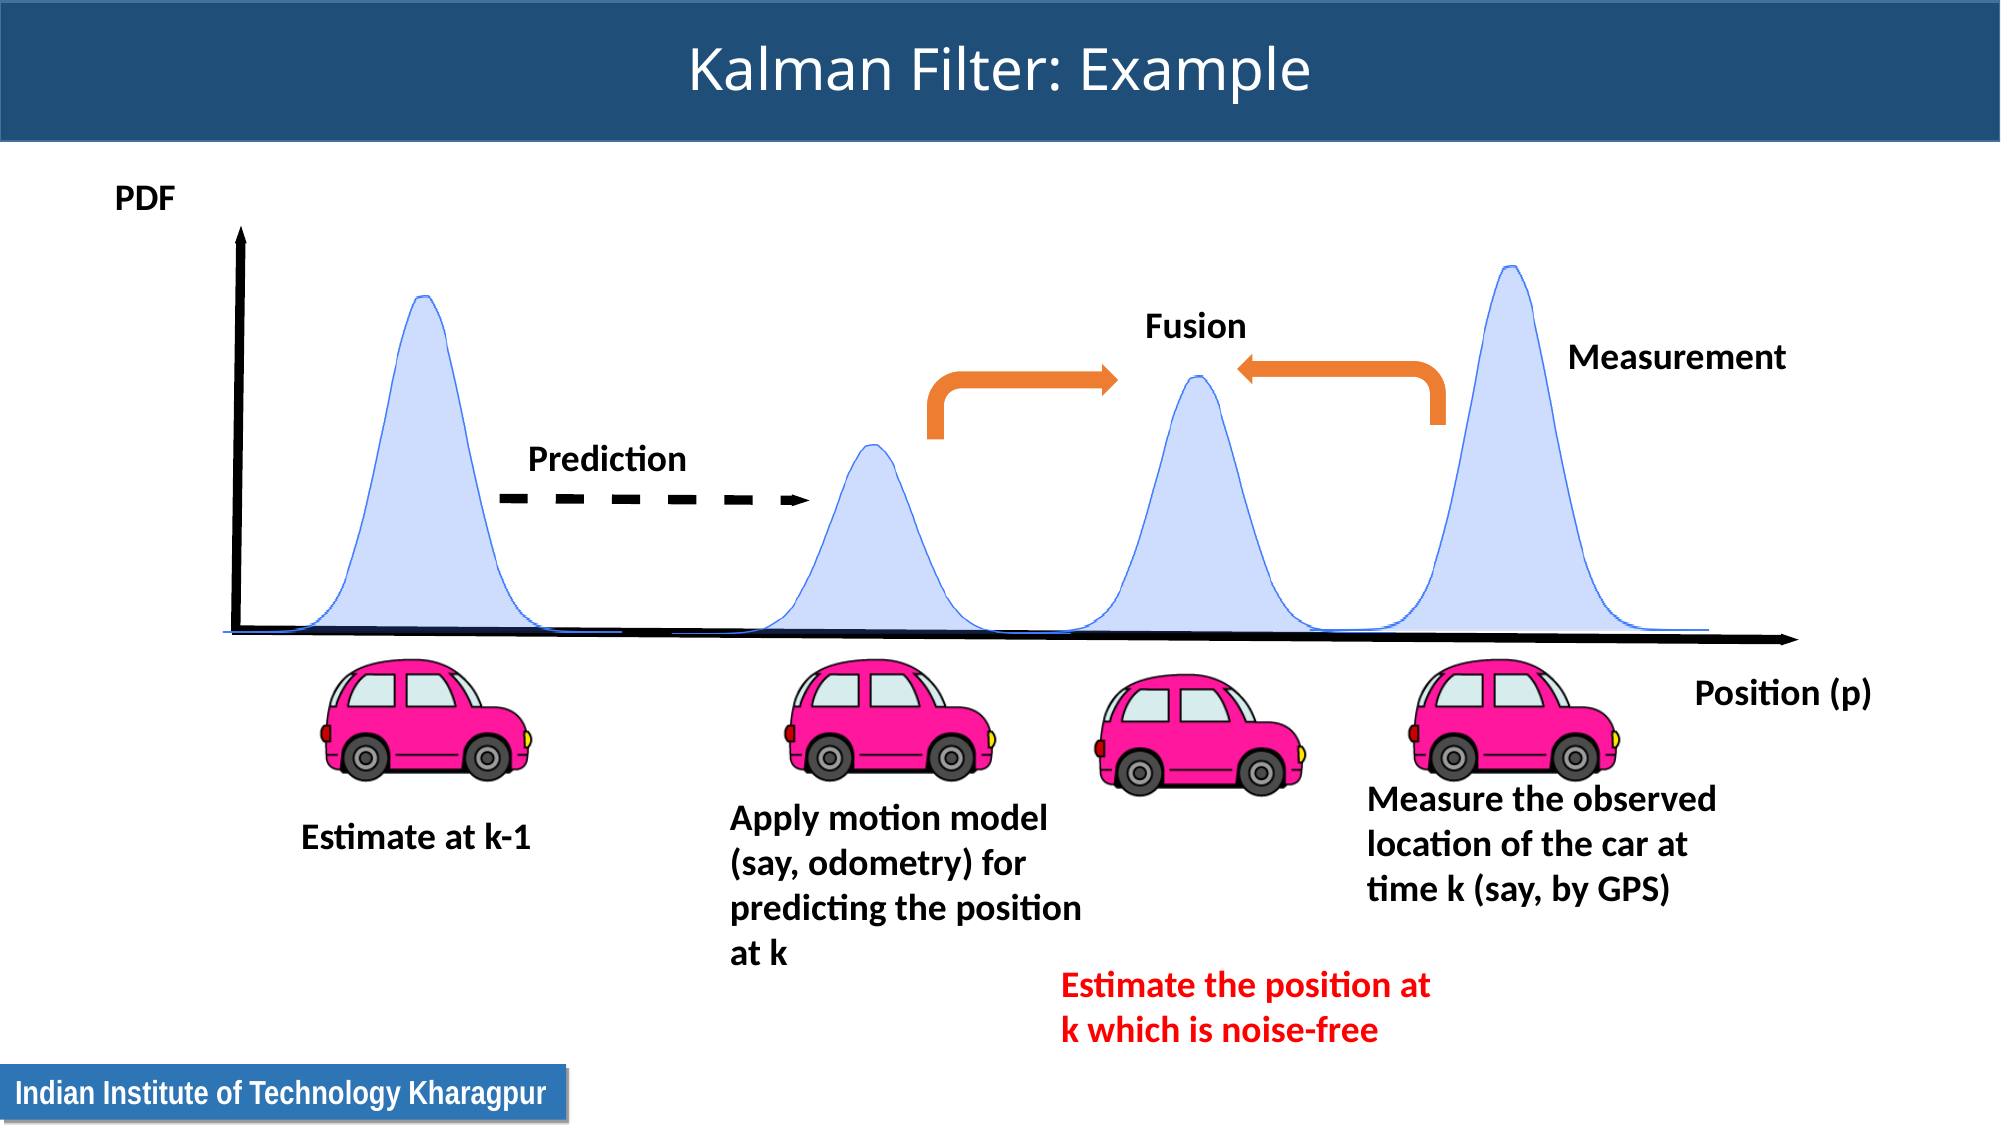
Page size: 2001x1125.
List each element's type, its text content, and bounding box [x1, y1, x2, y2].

text_box Position (p) [1679, 660, 1946, 721]
text_box Estimate the position at k which is noise-free [1046, 952, 1448, 1059]
title Kalman Filter: Example [0, 1, 2000, 141]
picture [754, 644, 1016, 785]
text_box PDF [99, 165, 366, 226]
picture [196, 237, 1734, 786]
text_box Estimate at k-1 [286, 804, 552, 865]
text_box [1234, 349, 1448, 427]
picture [1064, 660, 1326, 801]
text_box Measure the observed location of the car at time k (say, by GPS) [1351, 766, 1754, 918]
text_box Measurement [1552, 324, 1819, 385]
text_box Apply motion model (say, odometry) for predicting the position at k [714, 785, 1117, 982]
text_box Prediction [513, 426, 779, 487]
text_box Fusion [1130, 293, 1285, 357]
text_box [925, 359, 1121, 441]
